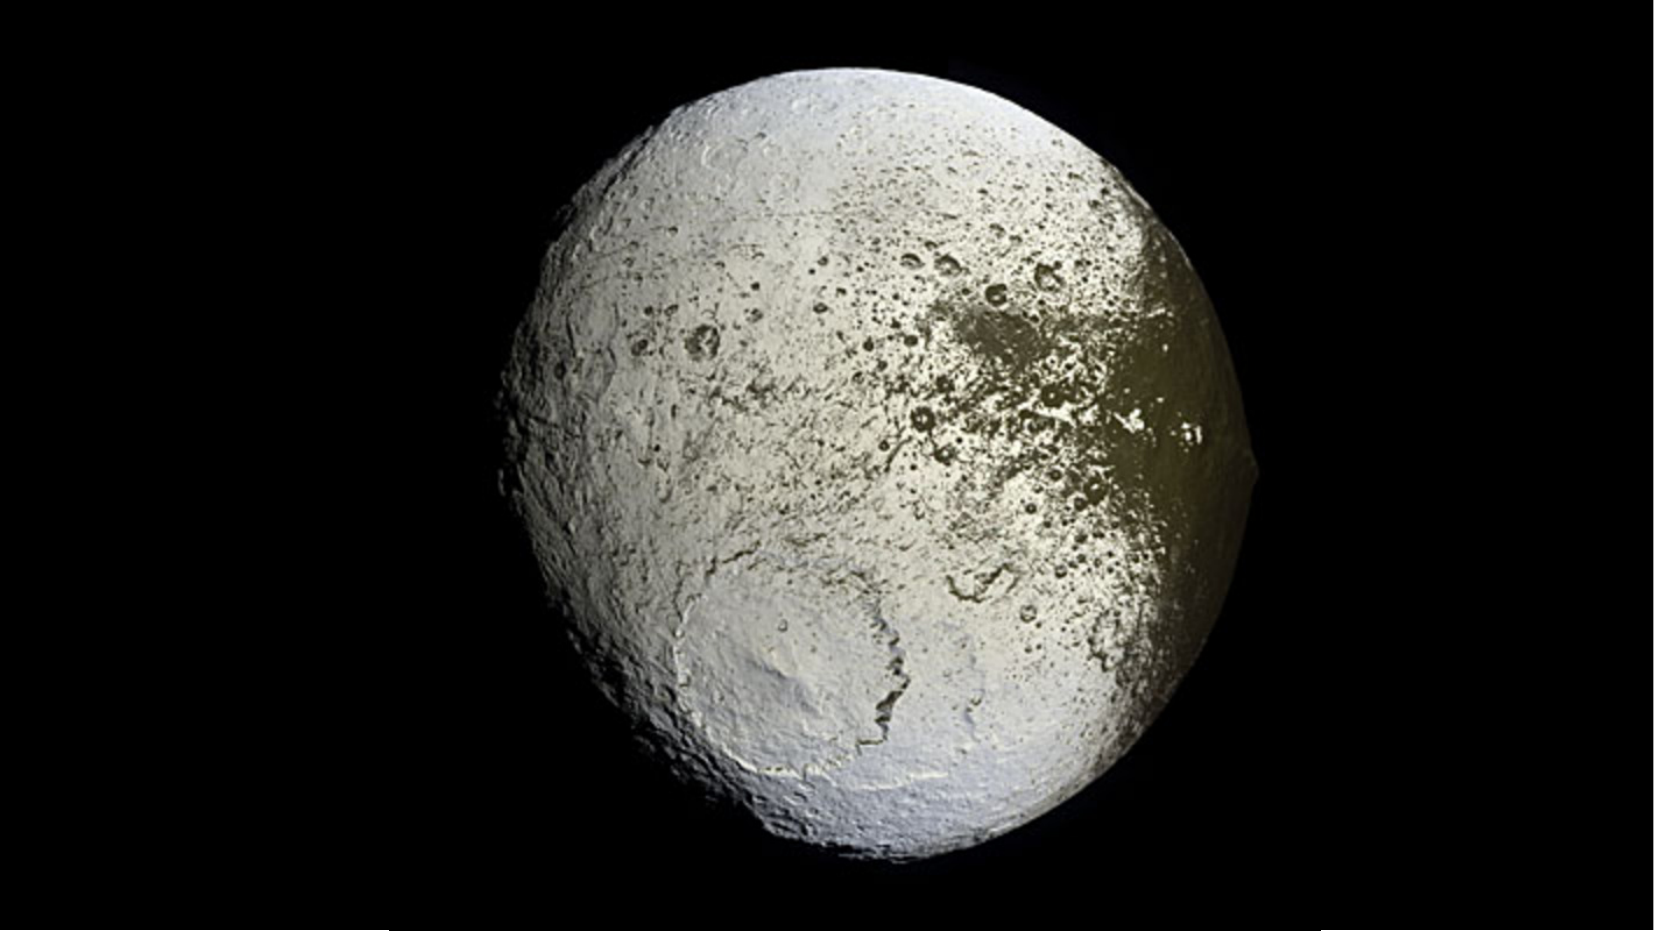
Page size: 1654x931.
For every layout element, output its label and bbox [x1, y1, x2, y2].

picture [389, 0, 1321, 931]
